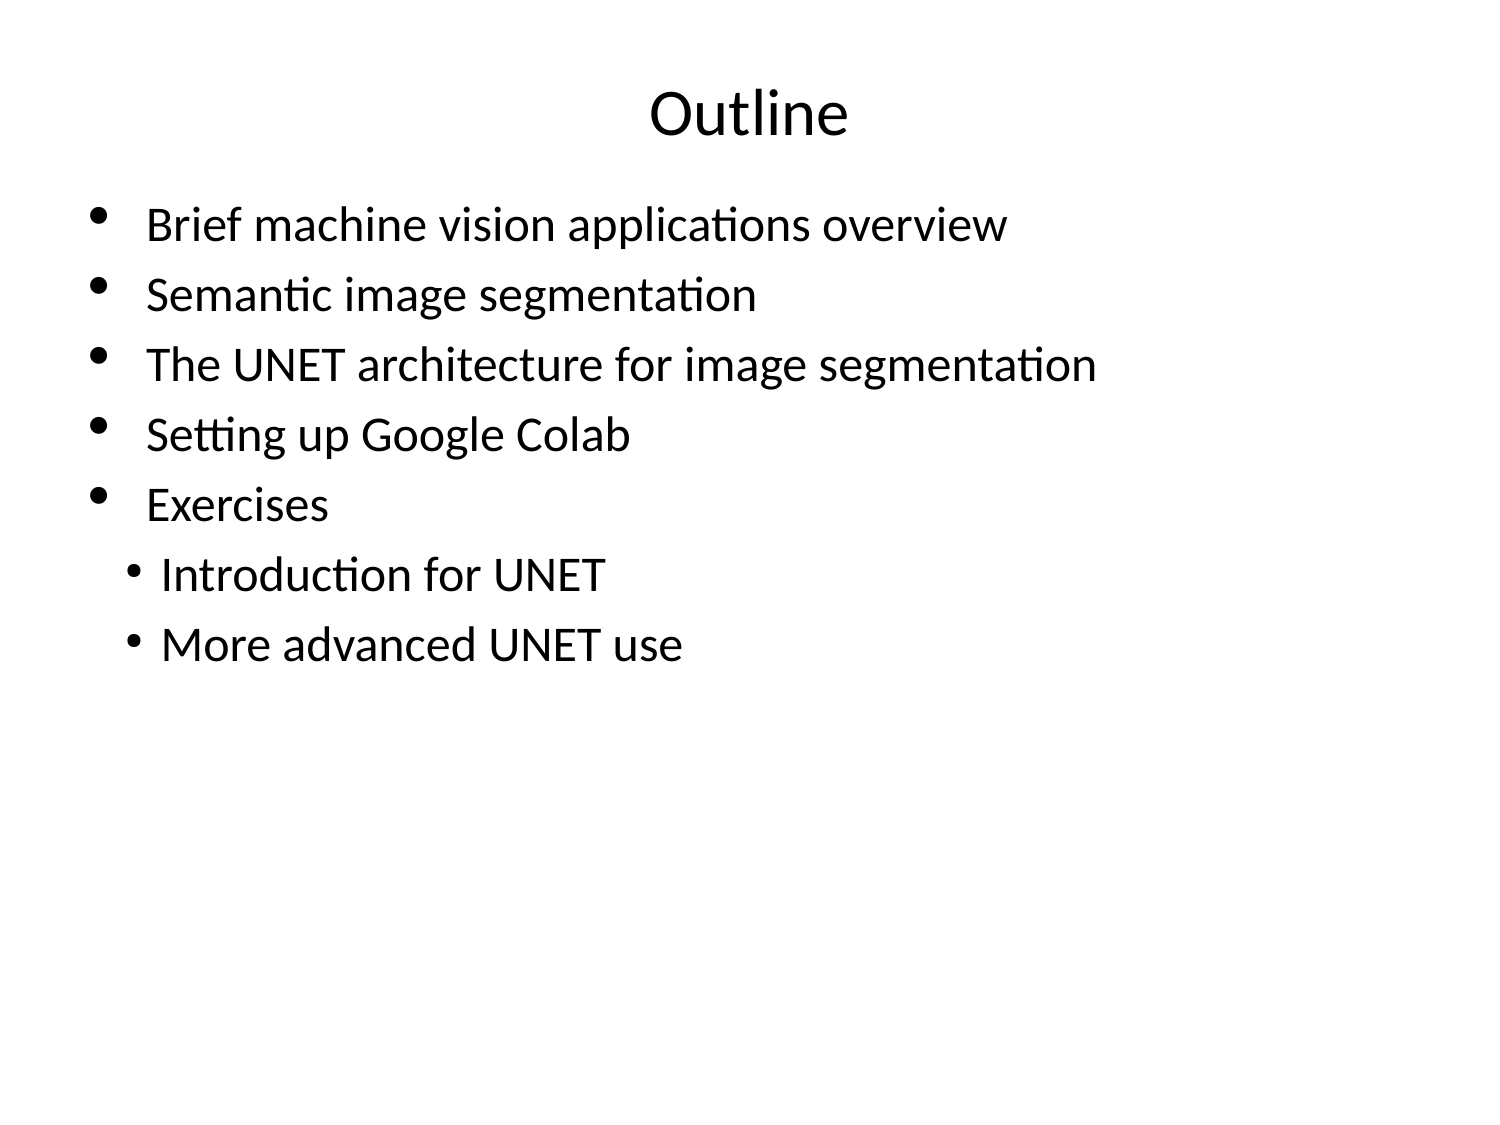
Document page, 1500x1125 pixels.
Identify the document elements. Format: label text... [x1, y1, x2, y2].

text_box Outline [75, 45, 1425, 172]
text_box Brief machine vision applications overview Semantic image segmentation The UNET architecture for image segmentation Setting up Google Colab Exercises Introduction for UNET More advanced UNET use [75, 184, 1425, 1005]
